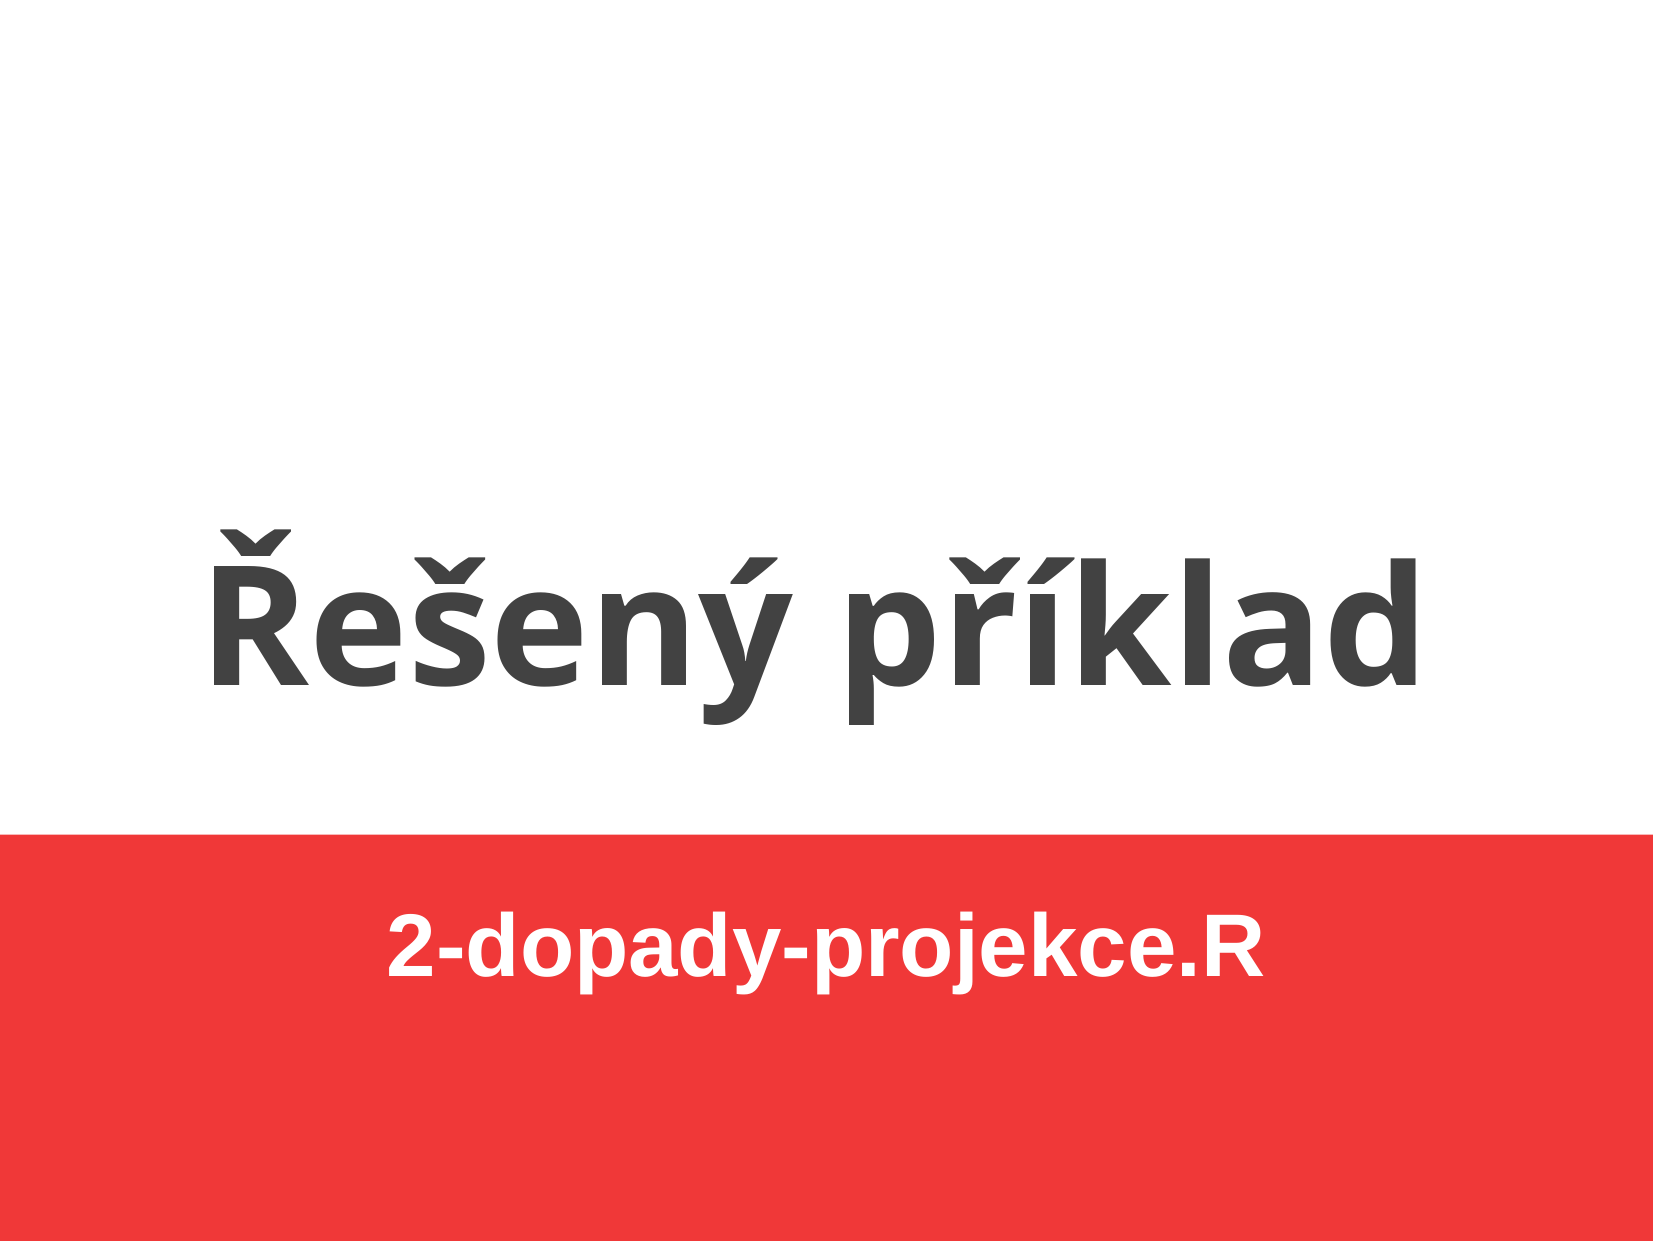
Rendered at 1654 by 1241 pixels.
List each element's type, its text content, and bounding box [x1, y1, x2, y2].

title Řešený příklad [70, 430, 1559, 812]
subtitle 2-dopady-projekce.R [82, 881, 1571, 1010]
